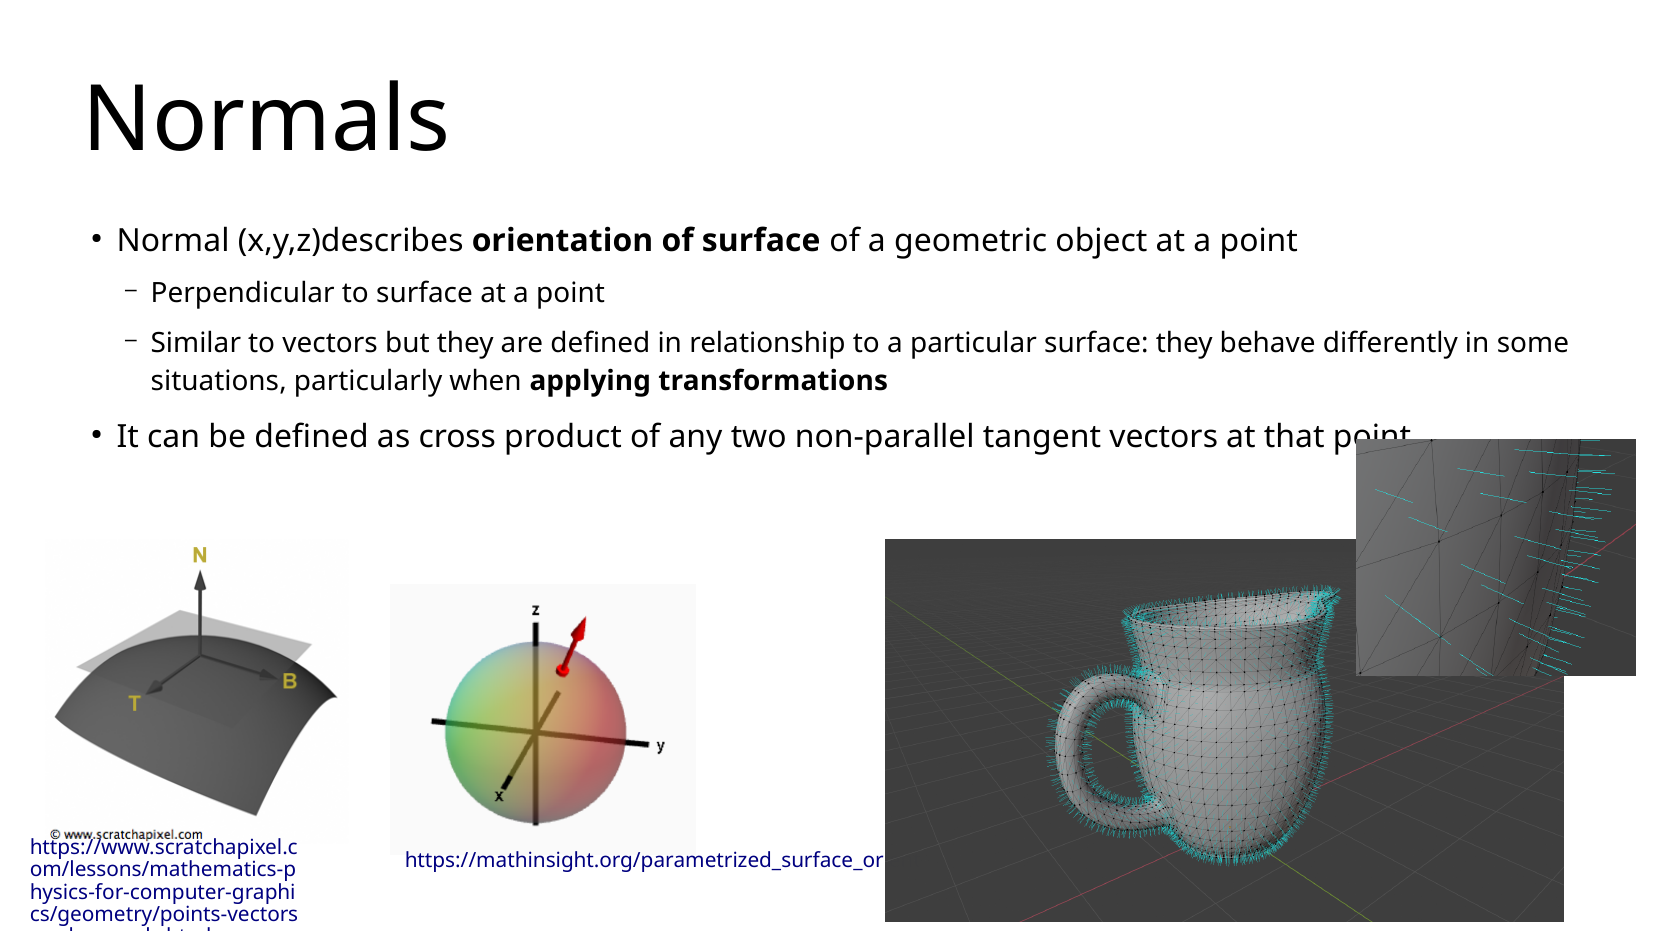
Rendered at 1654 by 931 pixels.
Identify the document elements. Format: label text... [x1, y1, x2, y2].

list Normal (x,y,z)describes orientation of surface of a geometric object at a point Perpendicular to surface at a point Similar to vectors but they are defined in relationship to a particular surface: they behave differently in some situations, particularly when applying transformations It can be defined as cross product of any two non-parallel tangent vectors at that point. [82, 217, 1571, 466]
text_box https://mathinsight.org/parametrized_surface_orient [390, 837, 1111, 931]
picture [390, 584, 696, 837]
picture [45, 539, 349, 844]
text_box https://www.scratchapixel.com/lessons/mathematics-physics-for-computer-graphics/geometry/points-vectors-and-normals.html [15, 825, 316, 892]
picture [885, 439, 1636, 922]
title Normals [82, 37, 1571, 193]
